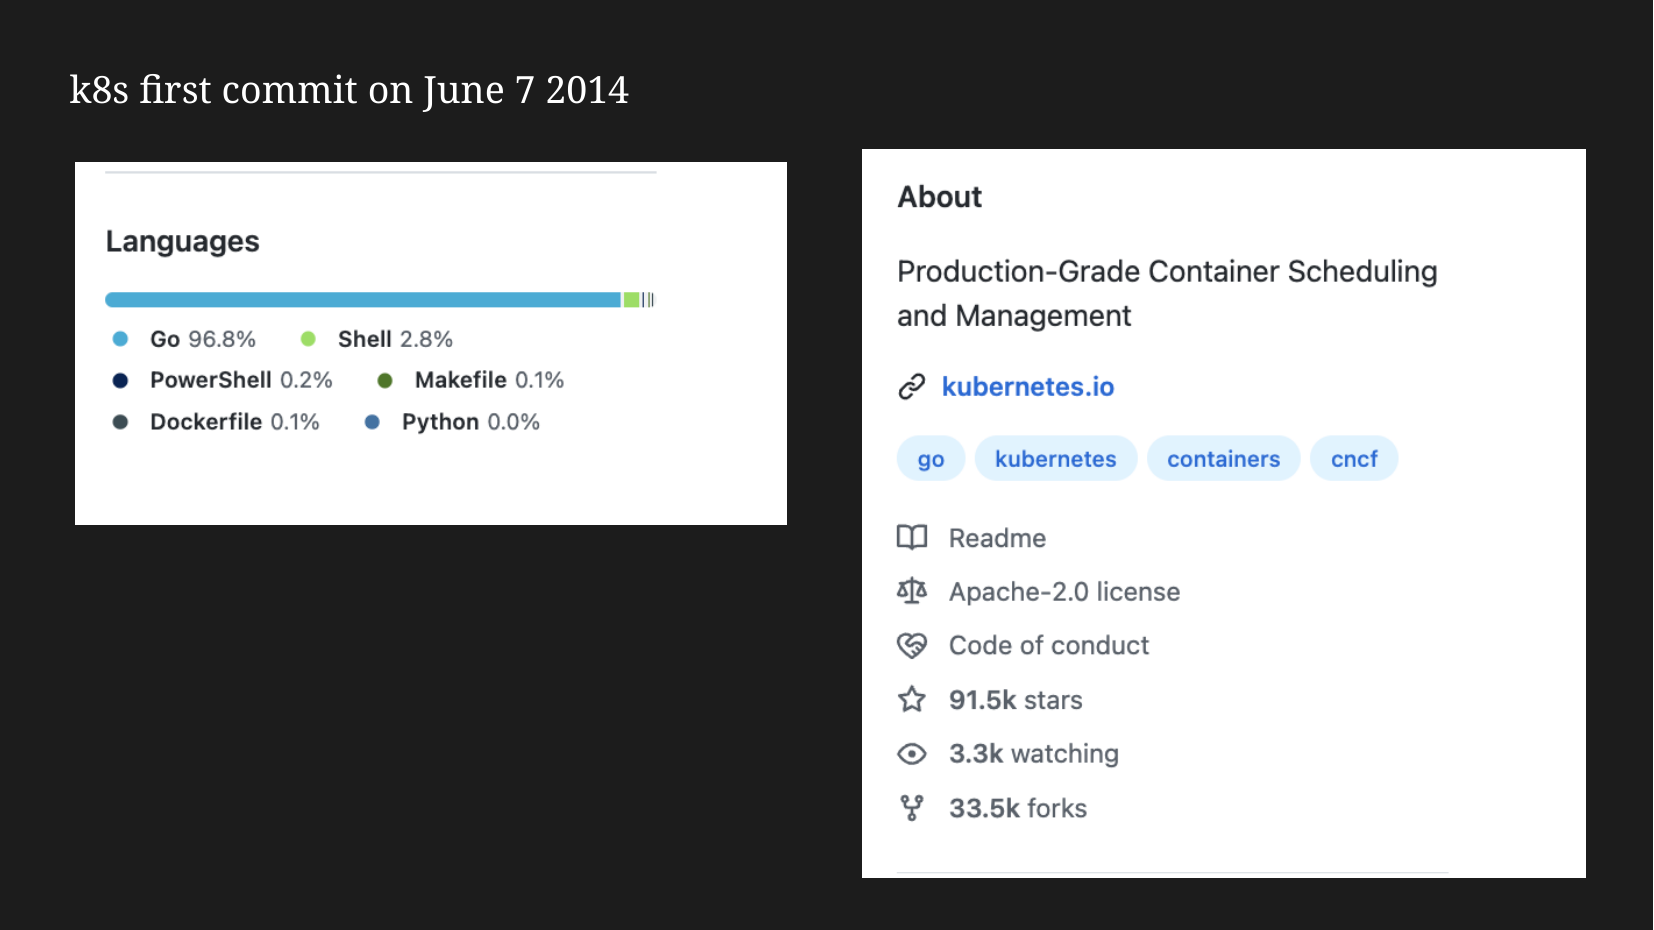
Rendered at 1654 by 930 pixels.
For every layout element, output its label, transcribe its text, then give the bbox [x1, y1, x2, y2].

text_box k8s first commit on June 7 2014 [54, 56, 788, 155]
picture [862, 149, 1586, 878]
picture [75, 162, 787, 526]
